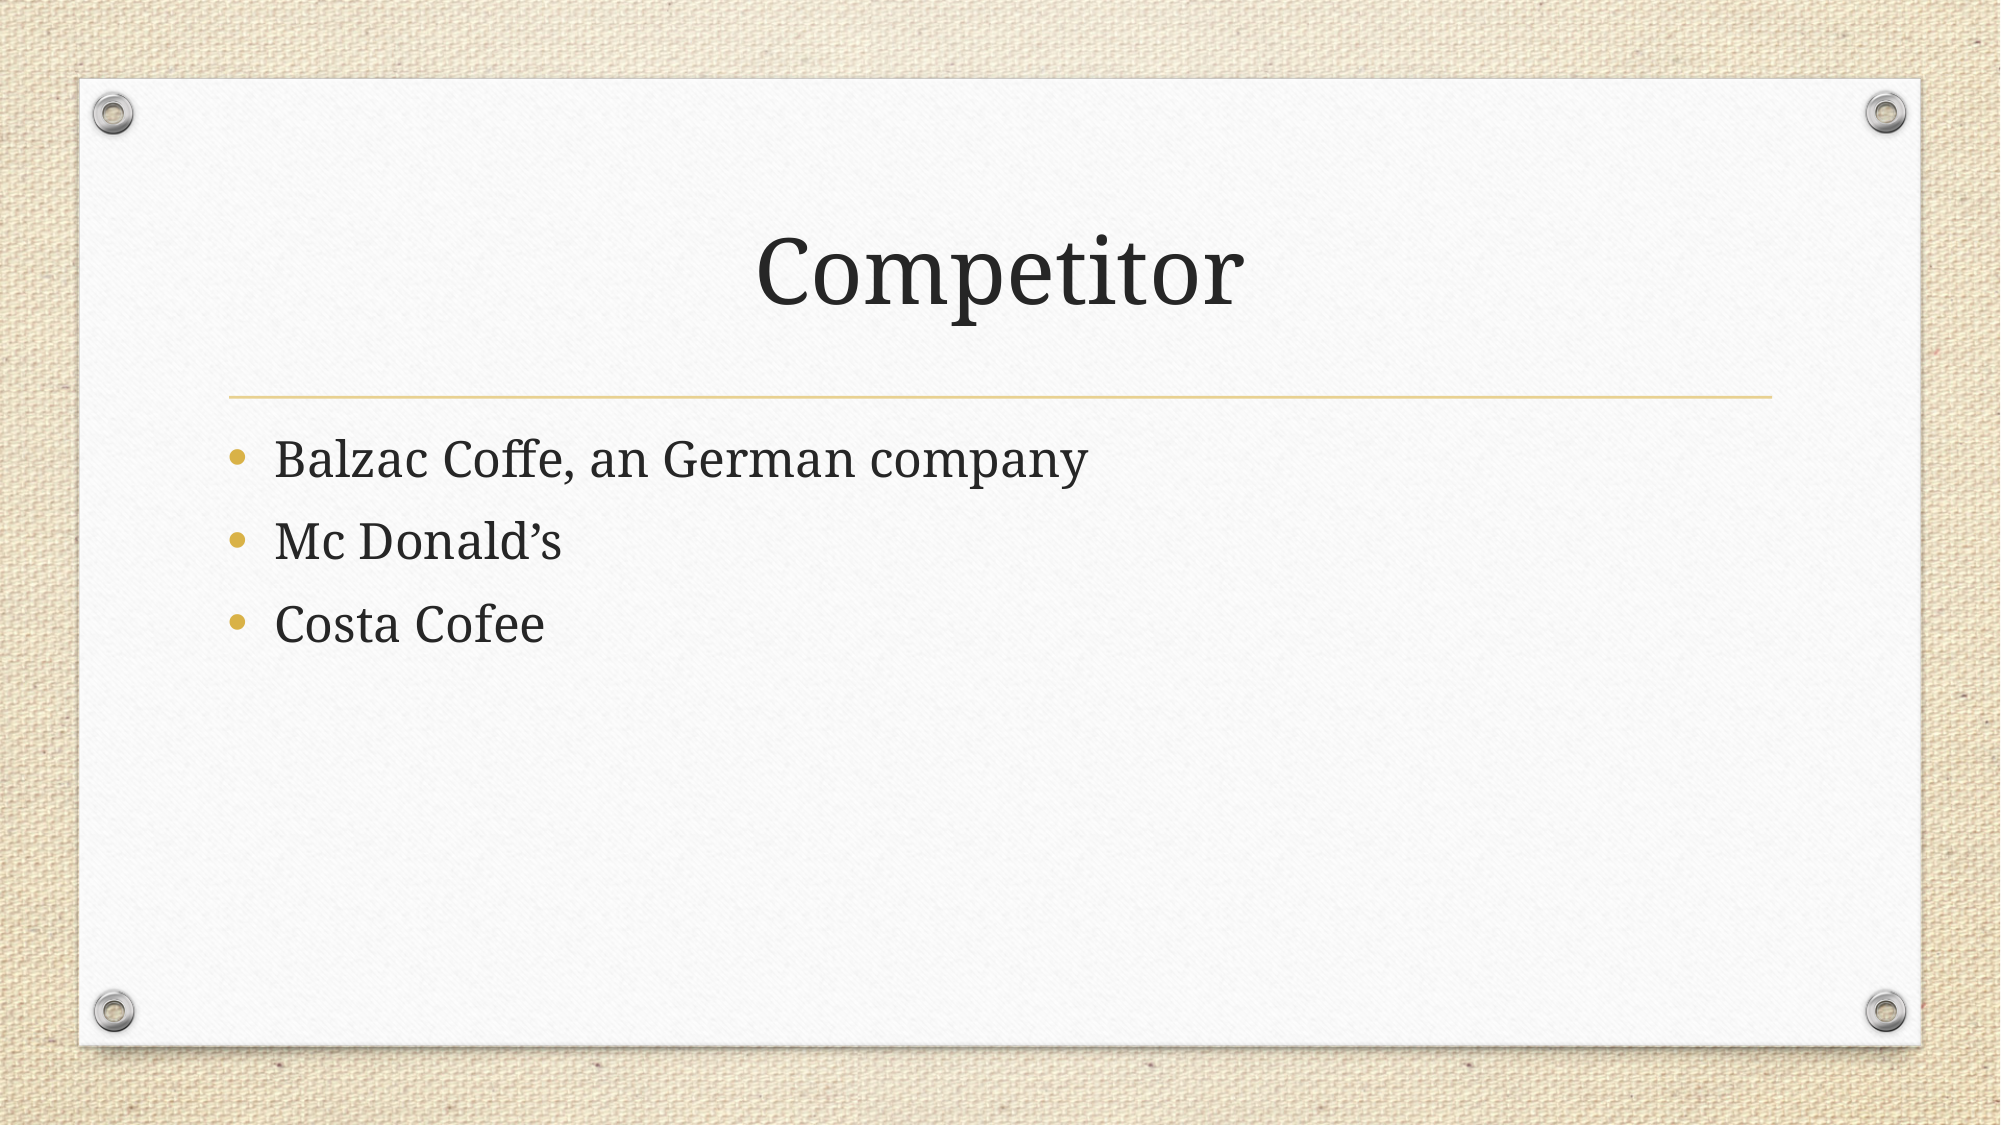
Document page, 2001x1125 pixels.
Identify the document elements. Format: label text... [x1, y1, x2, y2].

title Competitor [212, 161, 1788, 375]
picture [0, 0, 2001, 1125]
list Balzac Coffe, an German company Mc Donald’s Costa Cofee [212, 419, 1788, 964]
